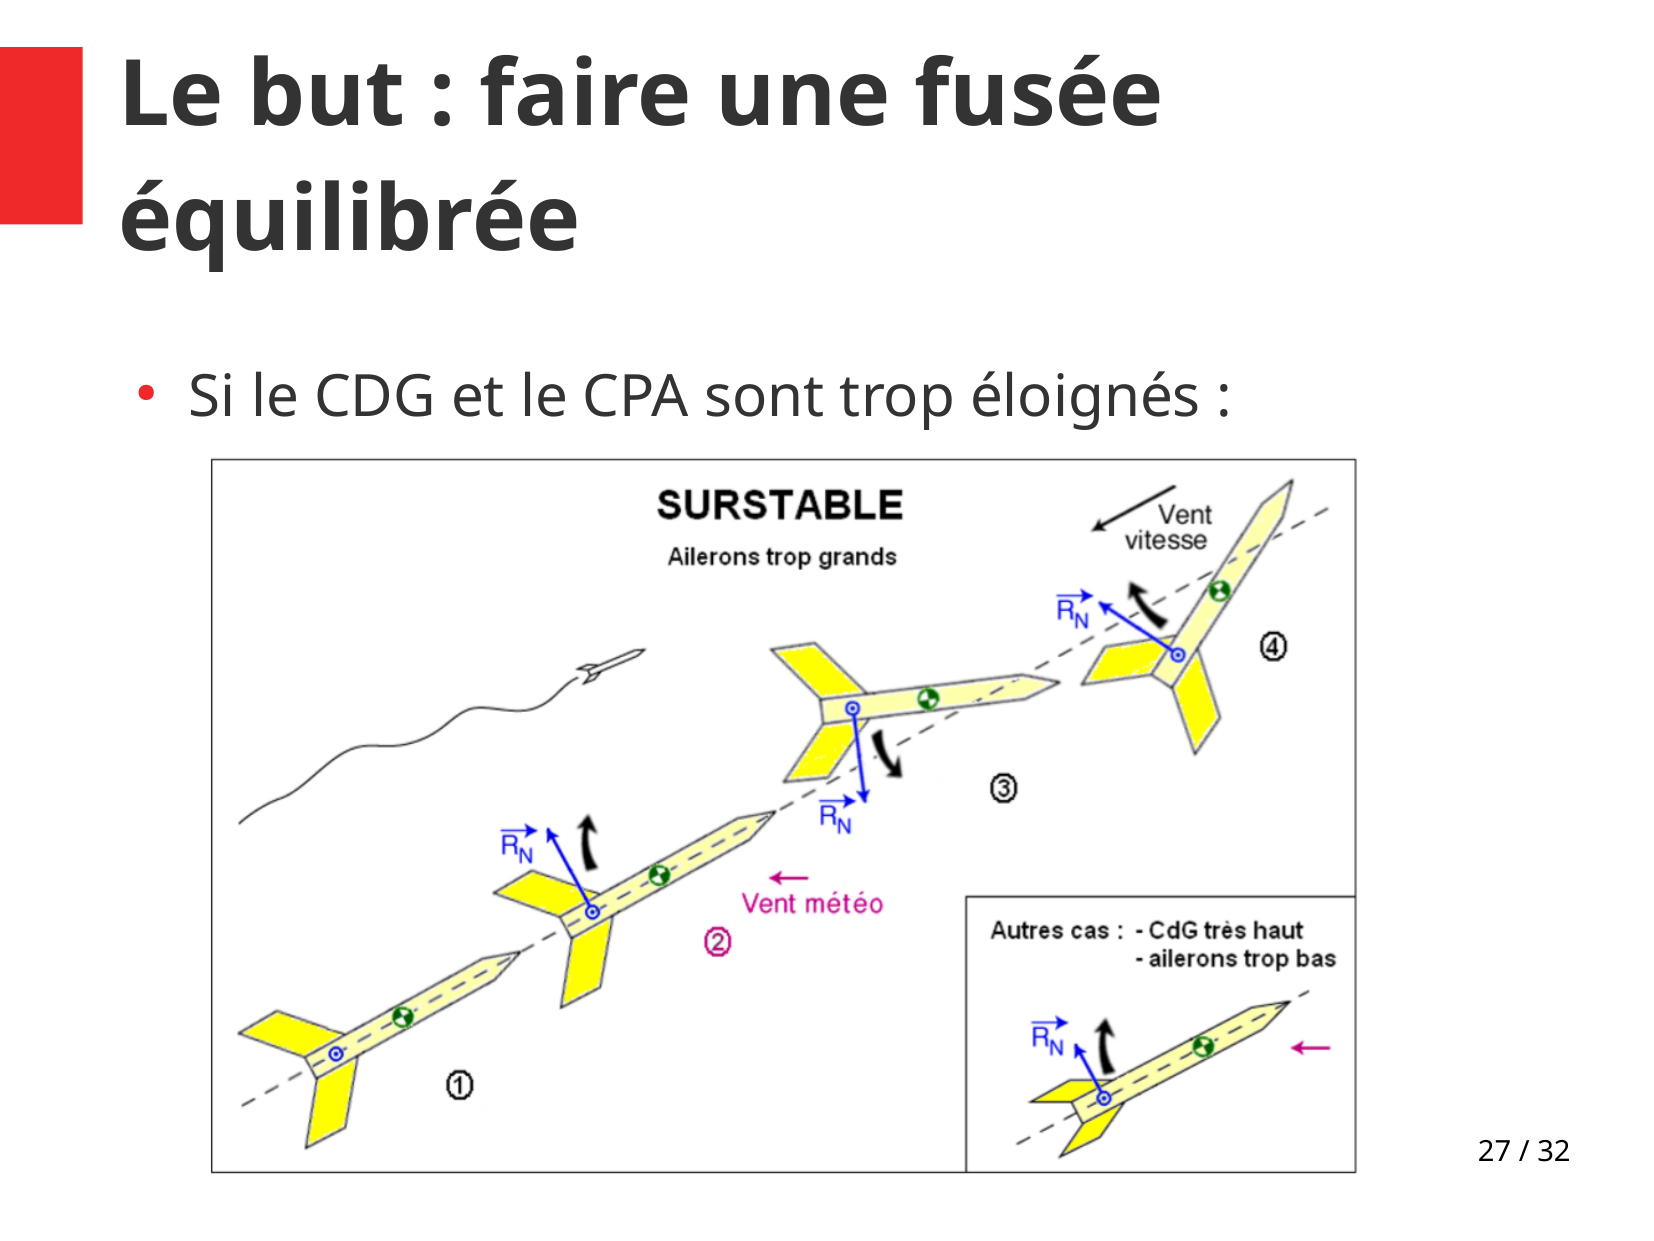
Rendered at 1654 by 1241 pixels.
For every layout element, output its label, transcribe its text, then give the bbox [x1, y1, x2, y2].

list Si le CDG et le CPA sont trop éloignés : [118, 354, 1536, 1074]
picture [200, 448, 1367, 1182]
title Le but : faire une fusée équilibrée [118, 27, 1571, 278]
